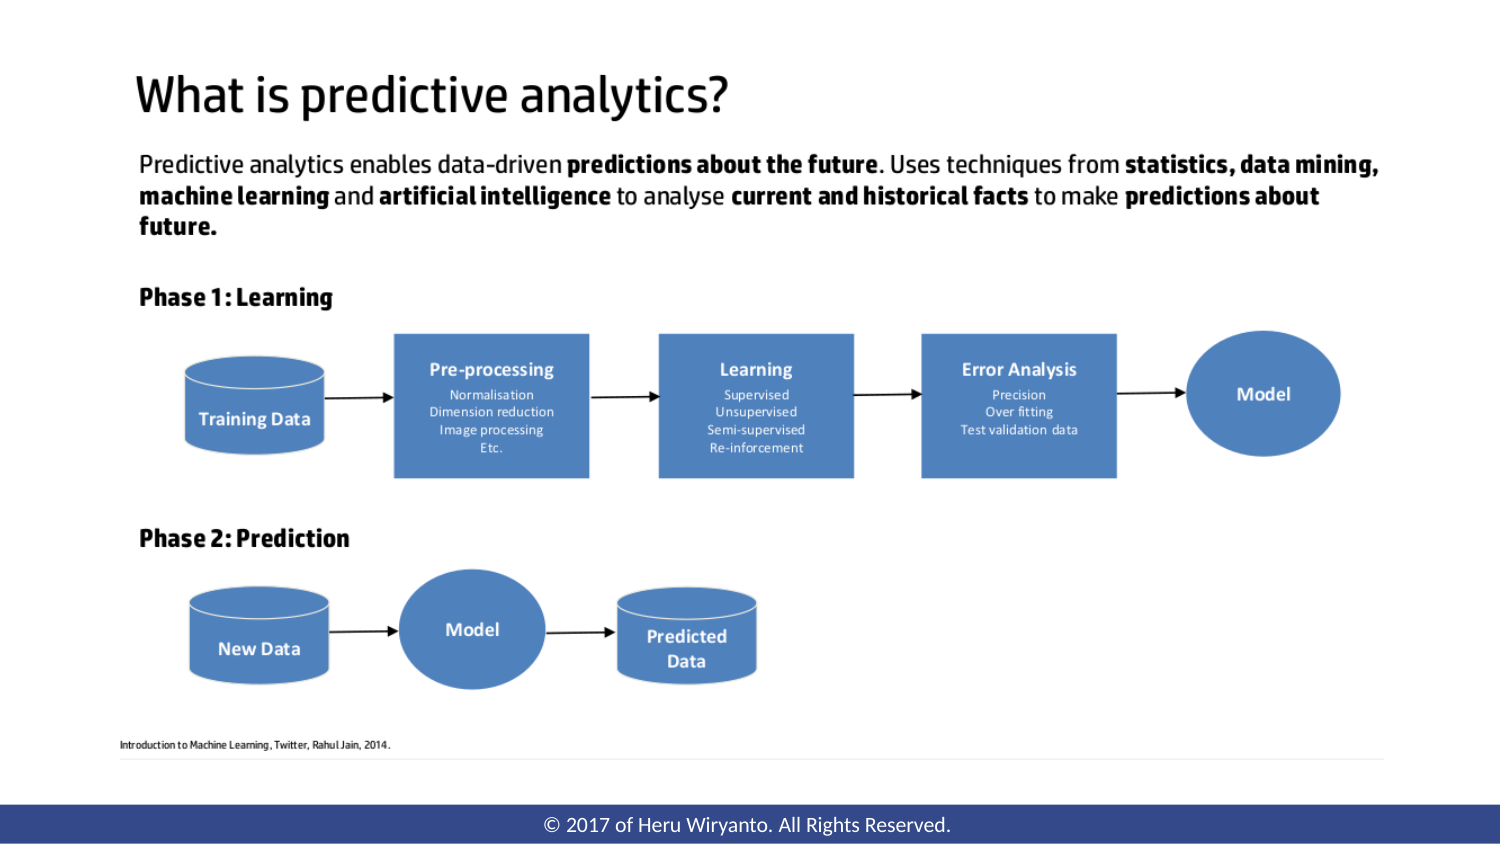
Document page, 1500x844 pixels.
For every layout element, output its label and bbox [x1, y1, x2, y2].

picture [120, 66, 1384, 760]
title [103, 44, 1397, 208]
